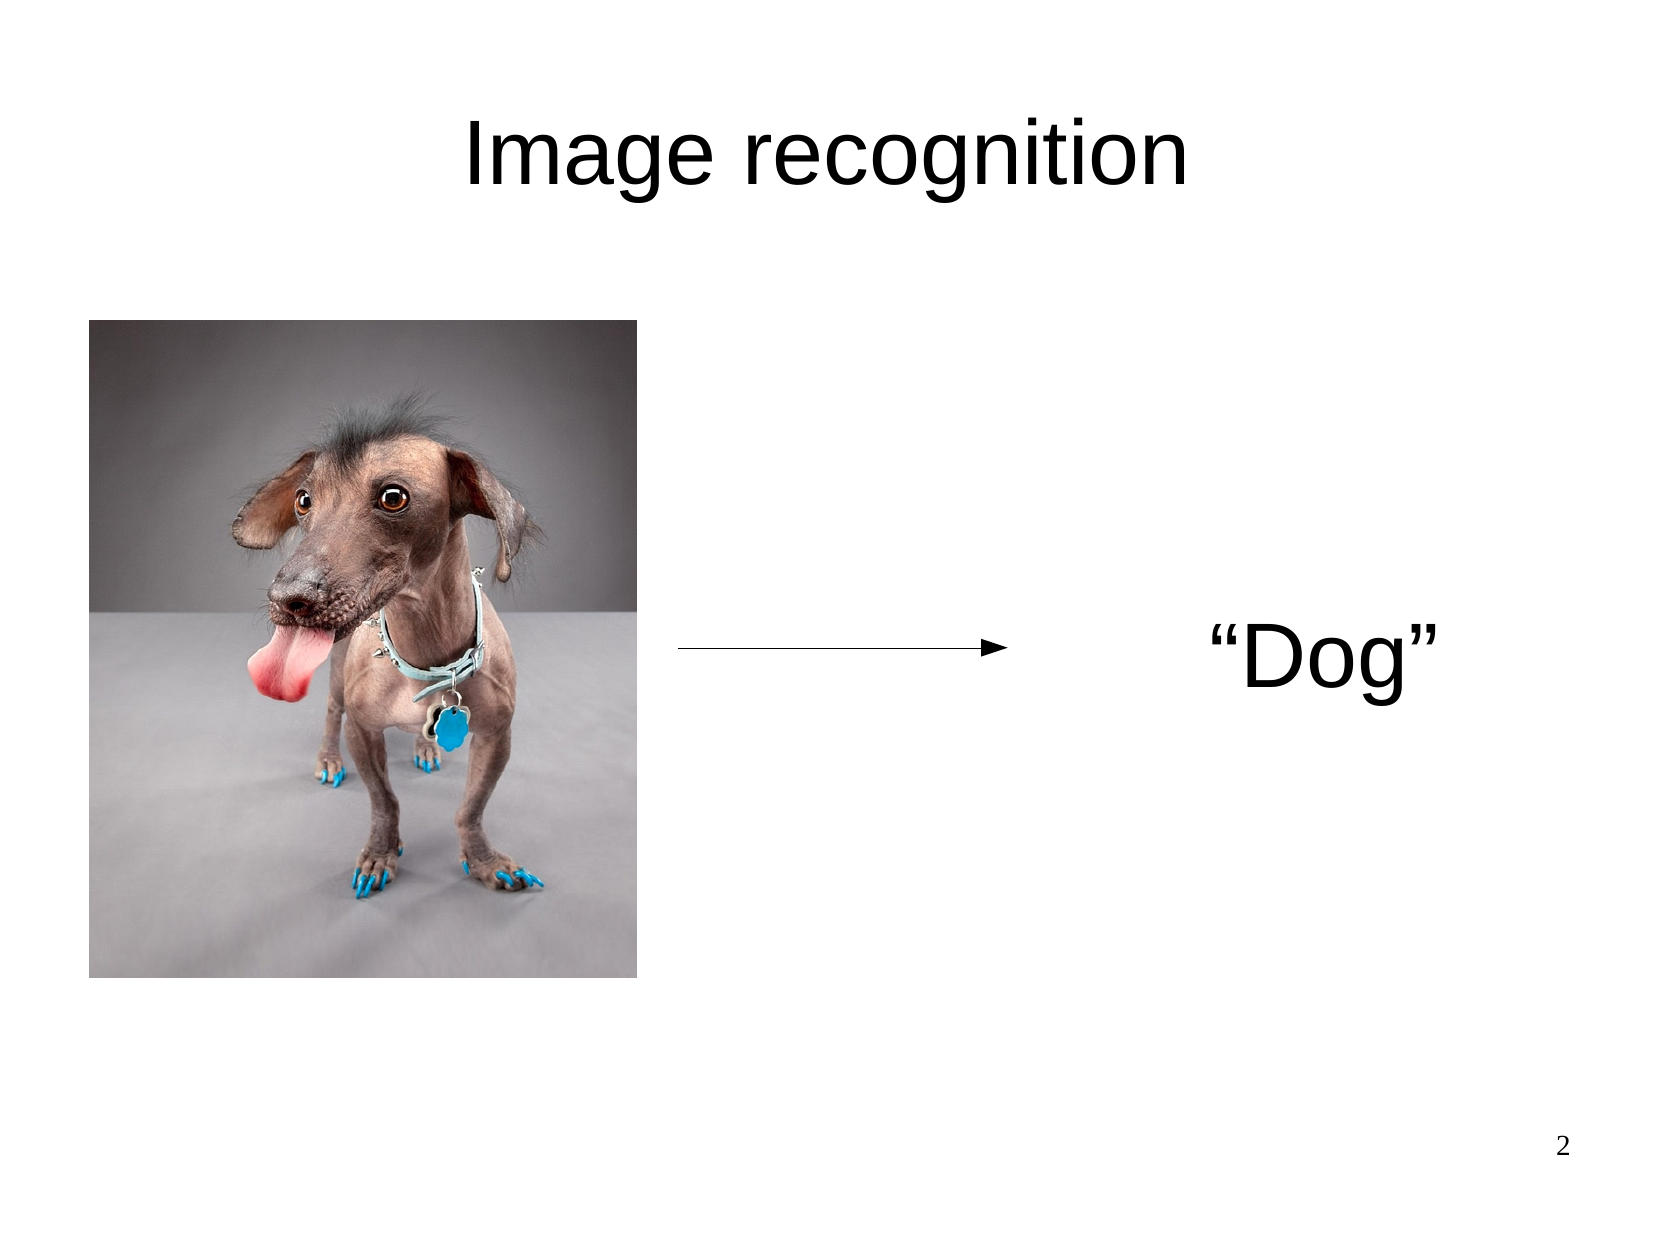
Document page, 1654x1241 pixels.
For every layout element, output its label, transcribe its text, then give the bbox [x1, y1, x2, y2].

picture [89, 320, 637, 978]
title Image recognition [82, 49, 1571, 257]
text_box “Dog” [1049, 604, 1600, 708]
